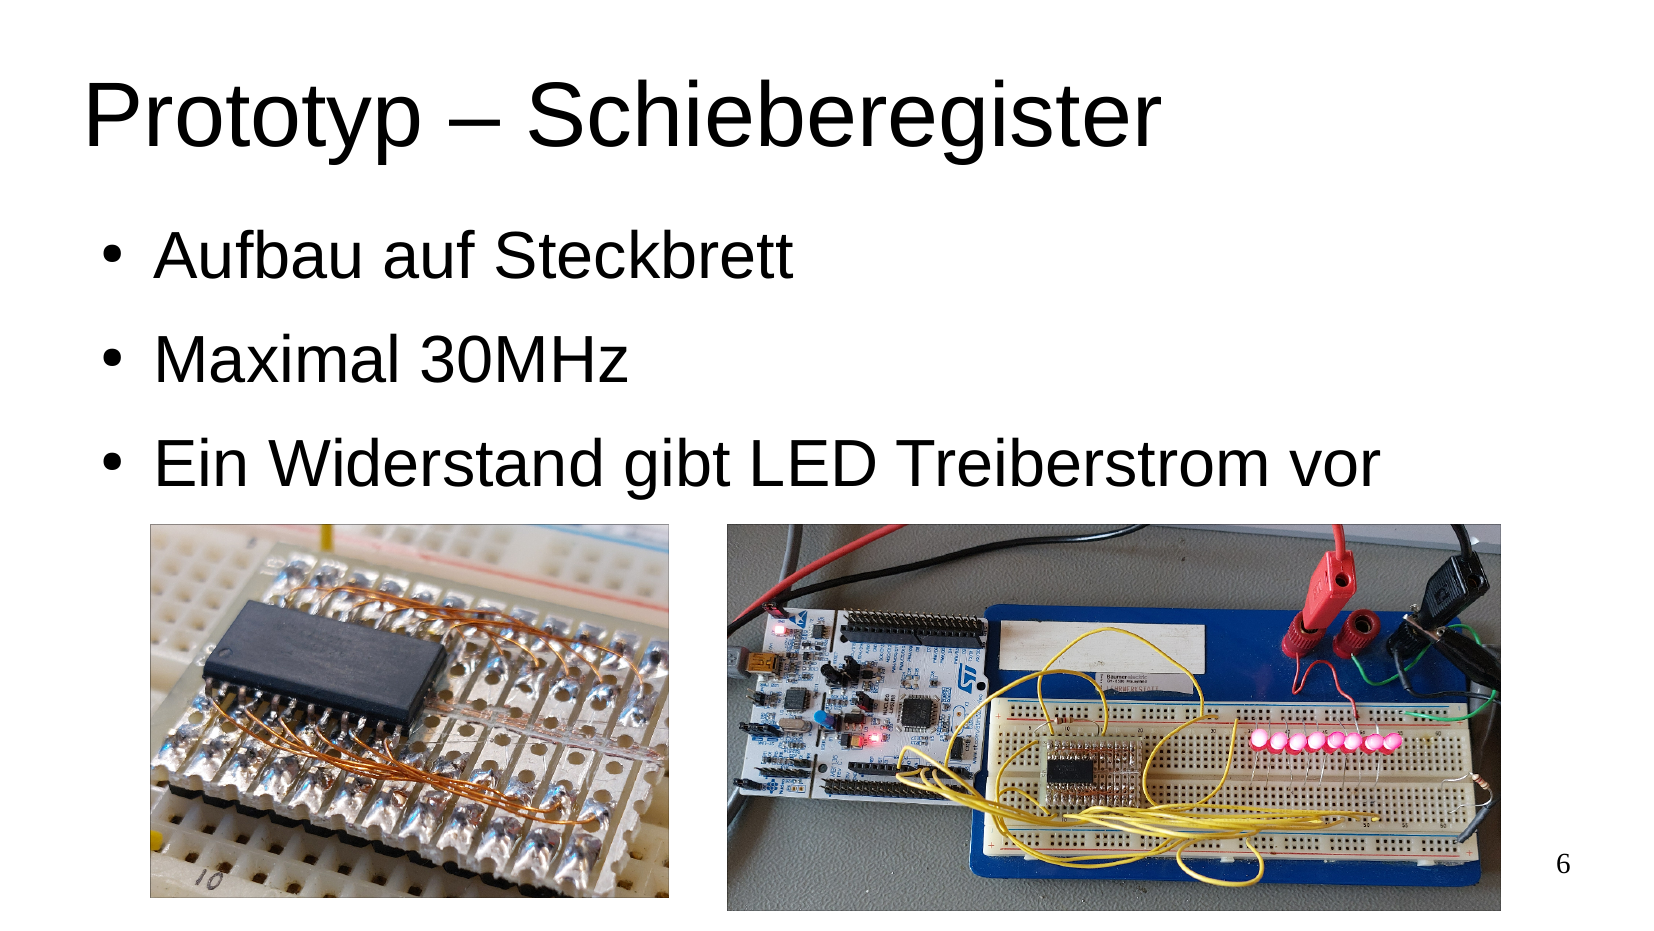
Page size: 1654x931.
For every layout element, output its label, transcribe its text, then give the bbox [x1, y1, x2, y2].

picture [727, 524, 1501, 911]
title Prototyp – Schieberegister [82, 37, 1571, 193]
list Aufbau auf Steckbrett Maximal 30MHz Ein Widerstand gibt LED Treiberstrom vor [82, 217, 1571, 758]
picture [150, 524, 669, 898]
